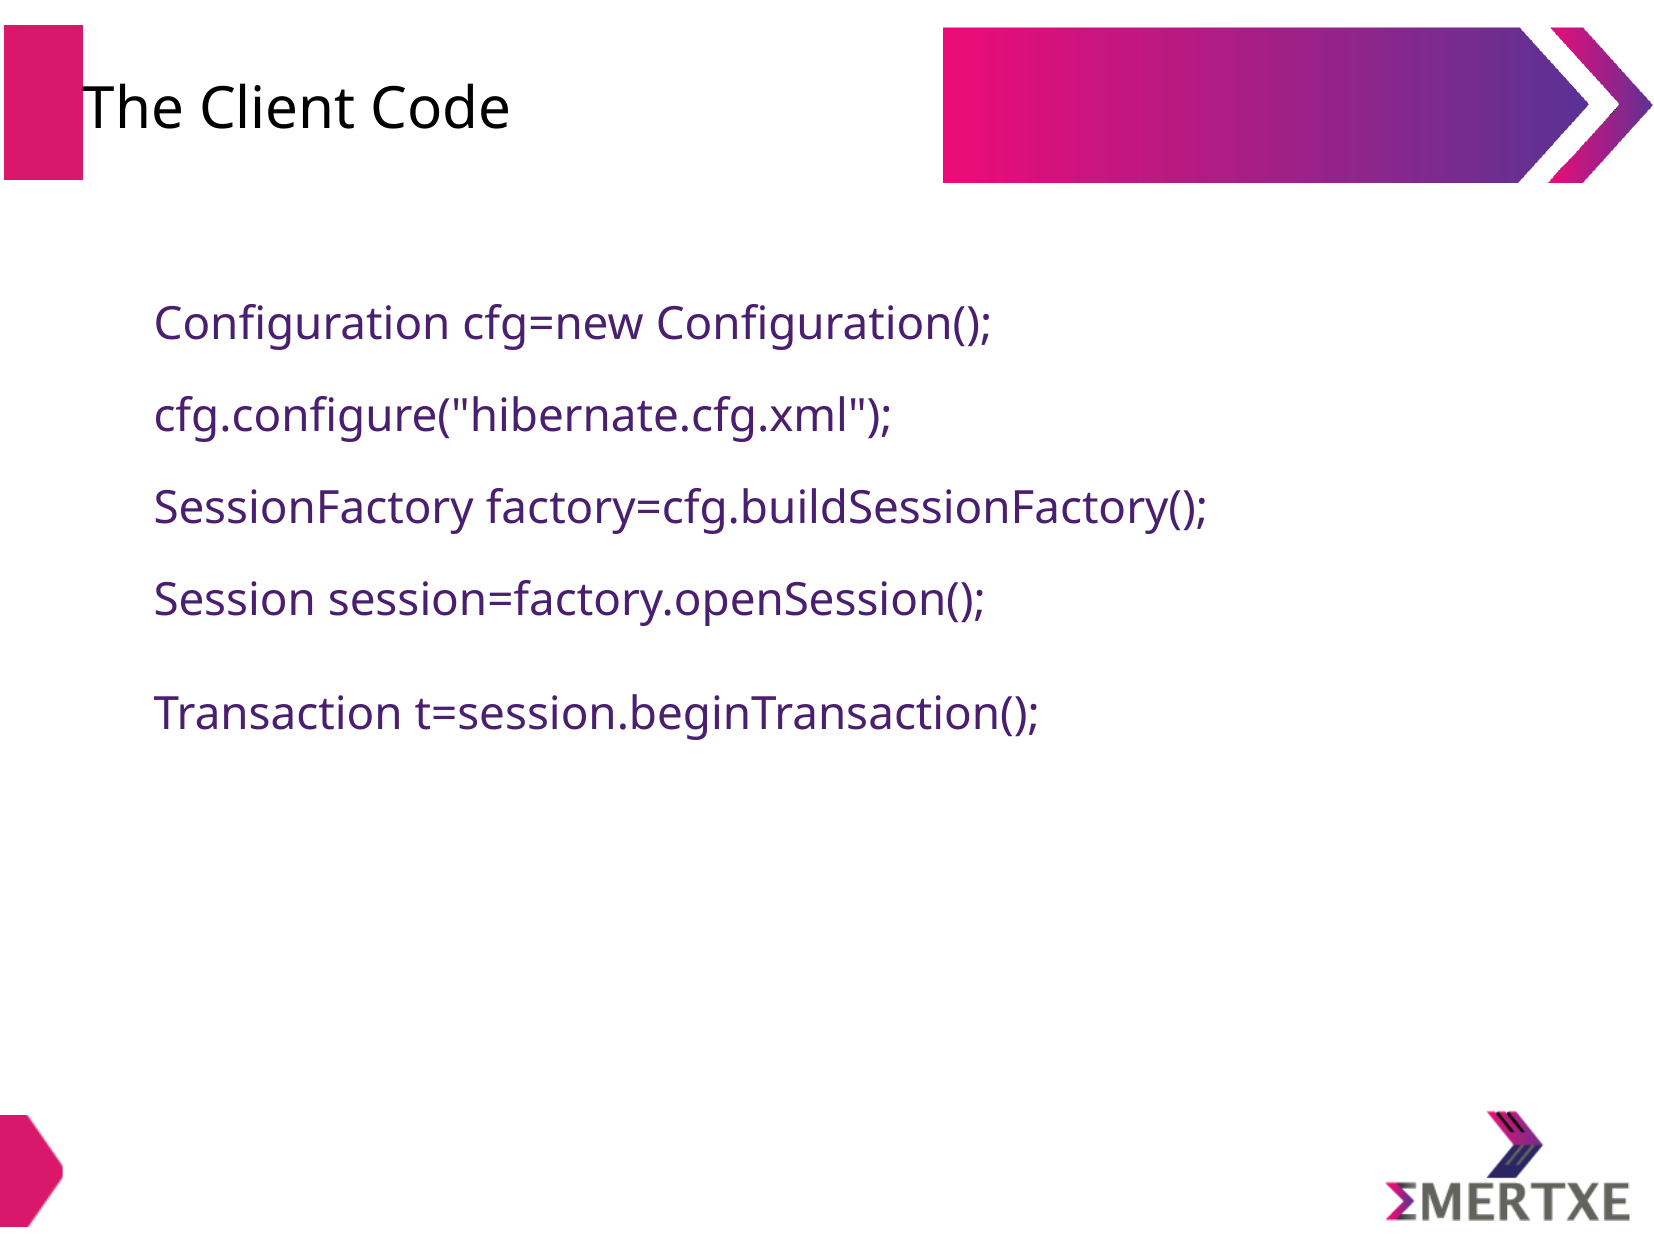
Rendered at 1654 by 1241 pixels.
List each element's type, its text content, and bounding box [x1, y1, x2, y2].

list Configuration cfg=new Configuration(); cfg.configure("hibernate.cfg.xml"); SessionFactory factory=cfg.buildSessionFactory(); Session session=factory.openSession(); Transaction t=session.beginTransaction(); [82, 290, 1571, 1010]
picture [1385, 1107, 1631, 1221]
title The Client Code [82, 2, 1571, 210]
picture [1571, 27, 1653, 183]
